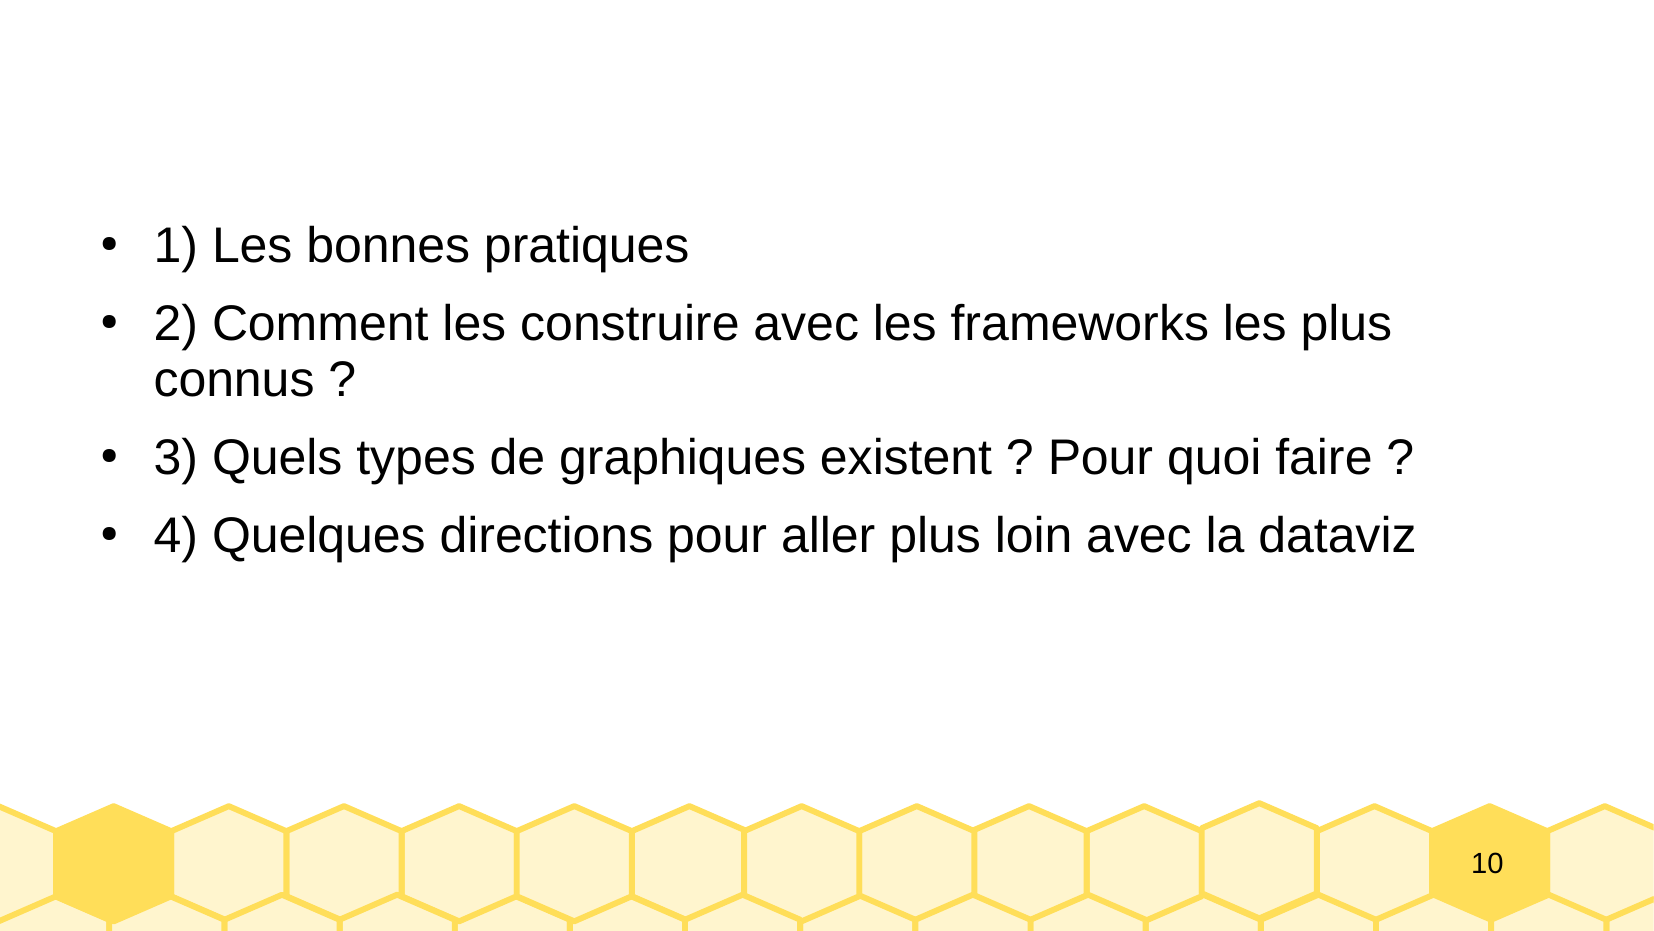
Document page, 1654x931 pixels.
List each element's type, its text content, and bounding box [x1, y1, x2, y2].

list 1) Les bonnes pratiques 2) Comment les construire avec les frameworks les plus connus ? 3) Quels types de graphiques existent ? Pour quoi faire ? 4) Quelques directions pour aller plus loin avec la dataviz [82, 217, 1571, 758]
